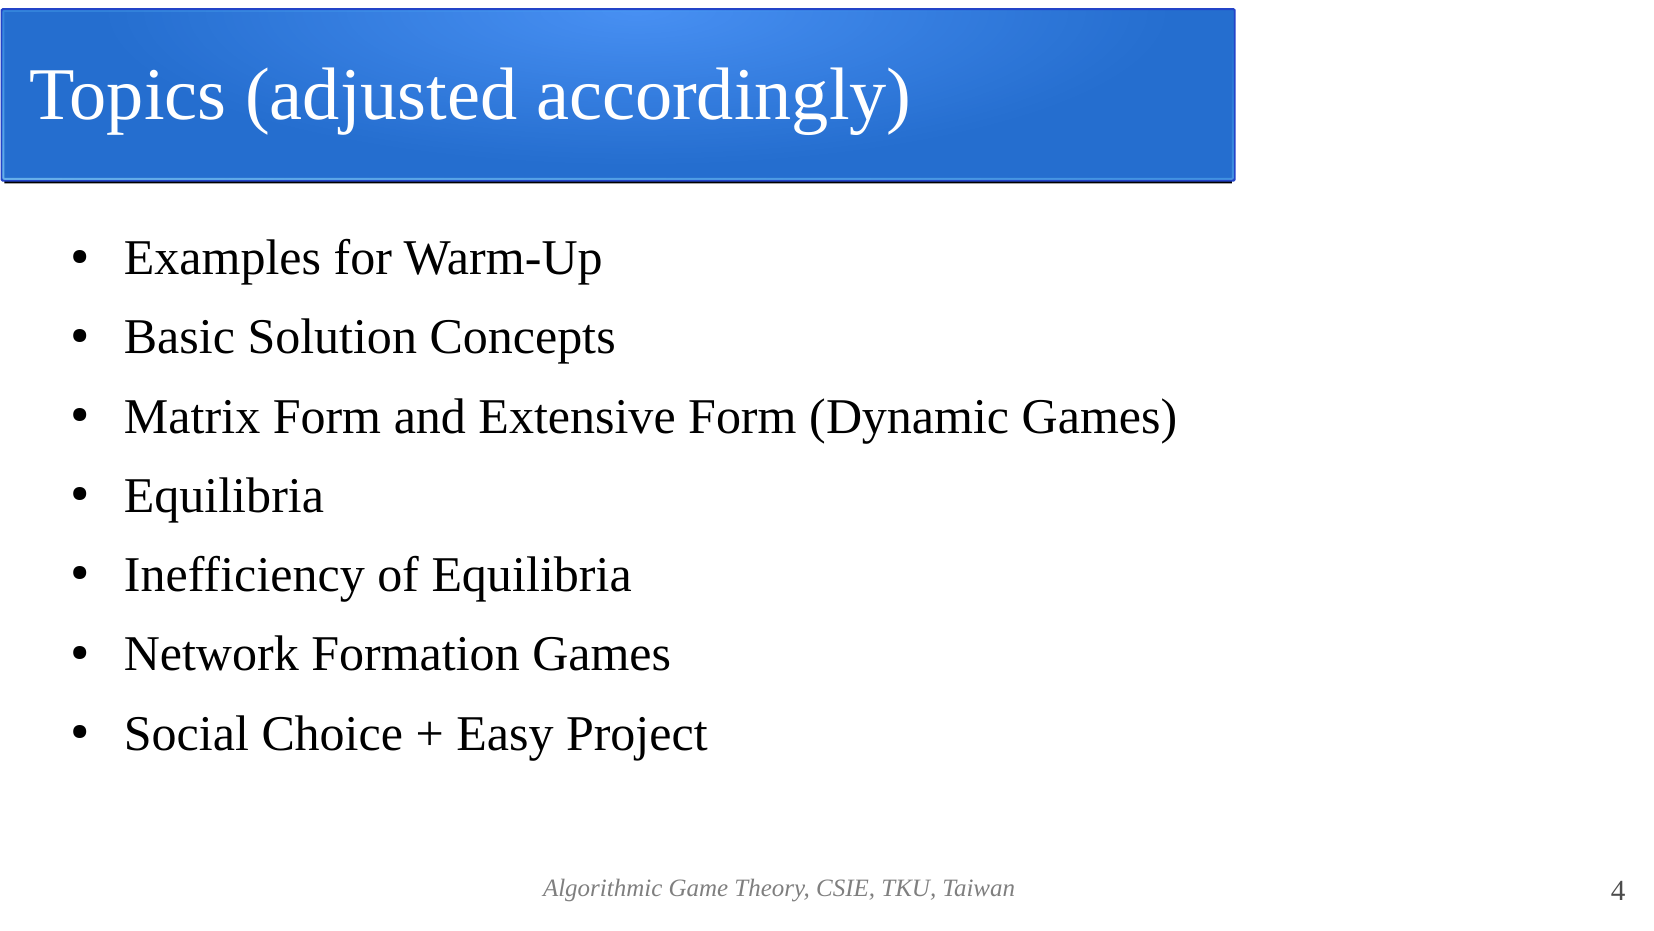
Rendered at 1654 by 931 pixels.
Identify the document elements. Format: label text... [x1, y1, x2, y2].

list Examples for Warm-Up Basic Solution Concepts Matrix Form and Extensive Form (Dynamic Games) Equilibria Inefficiency of Equilibria Network Formation Games Social Choice + Easy Project [53, 230, 1542, 863]
title Topics (adjusted accordingly) [29, 17, 1138, 172]
